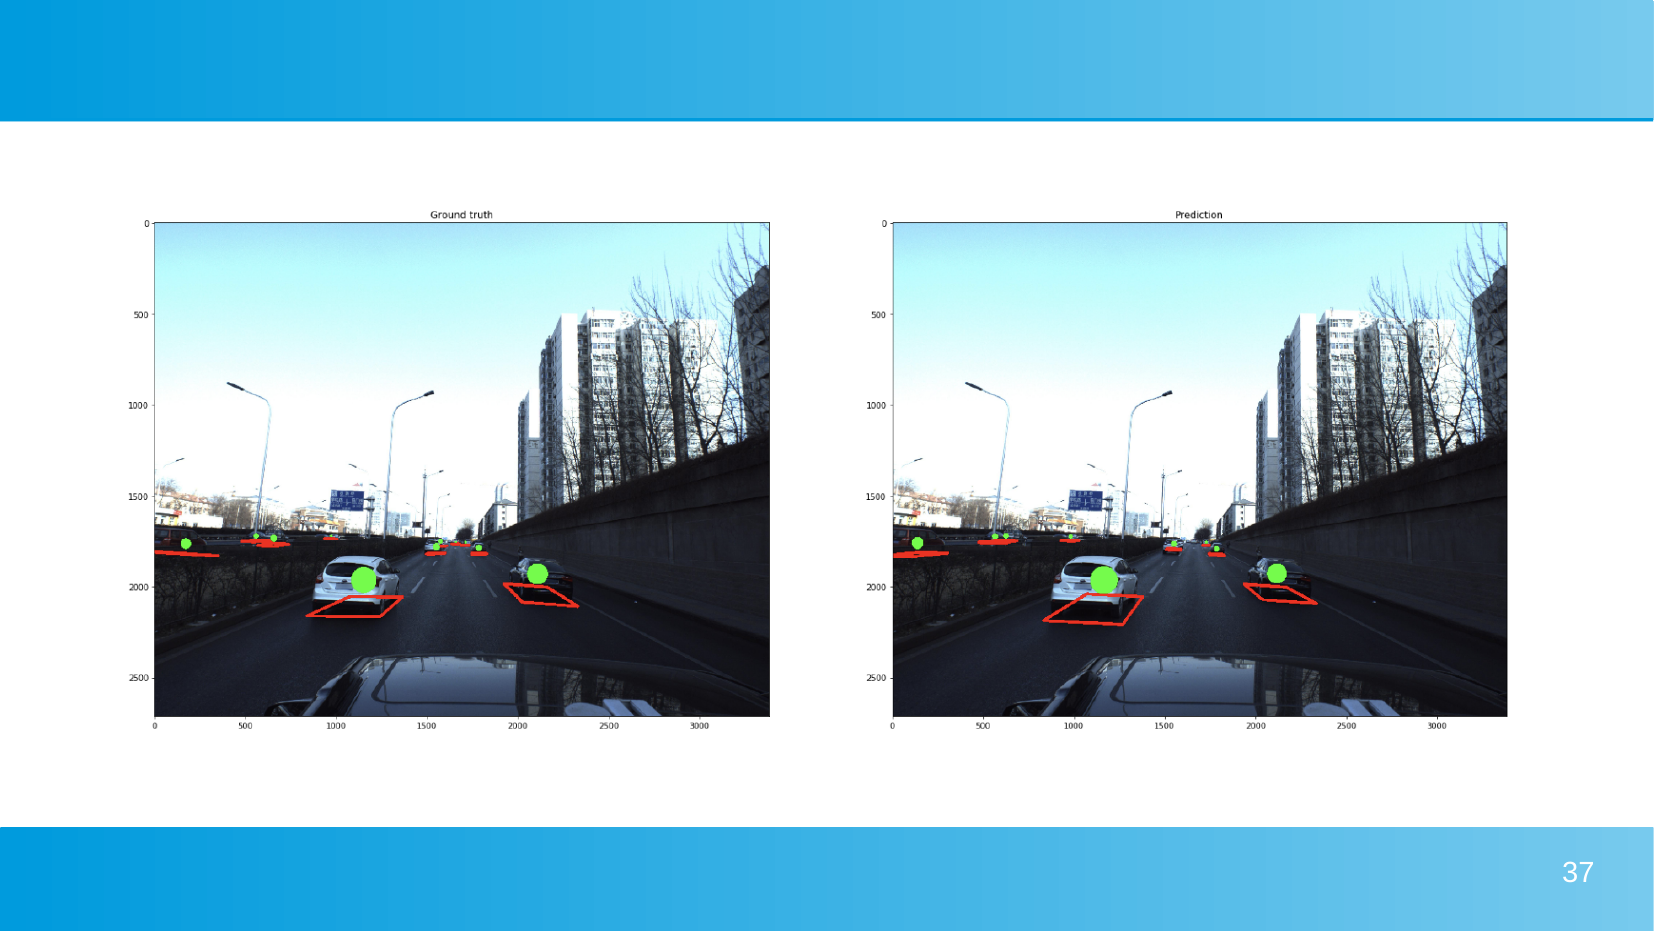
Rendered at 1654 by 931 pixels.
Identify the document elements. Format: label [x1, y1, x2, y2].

picture [112, 195, 1541, 751]
